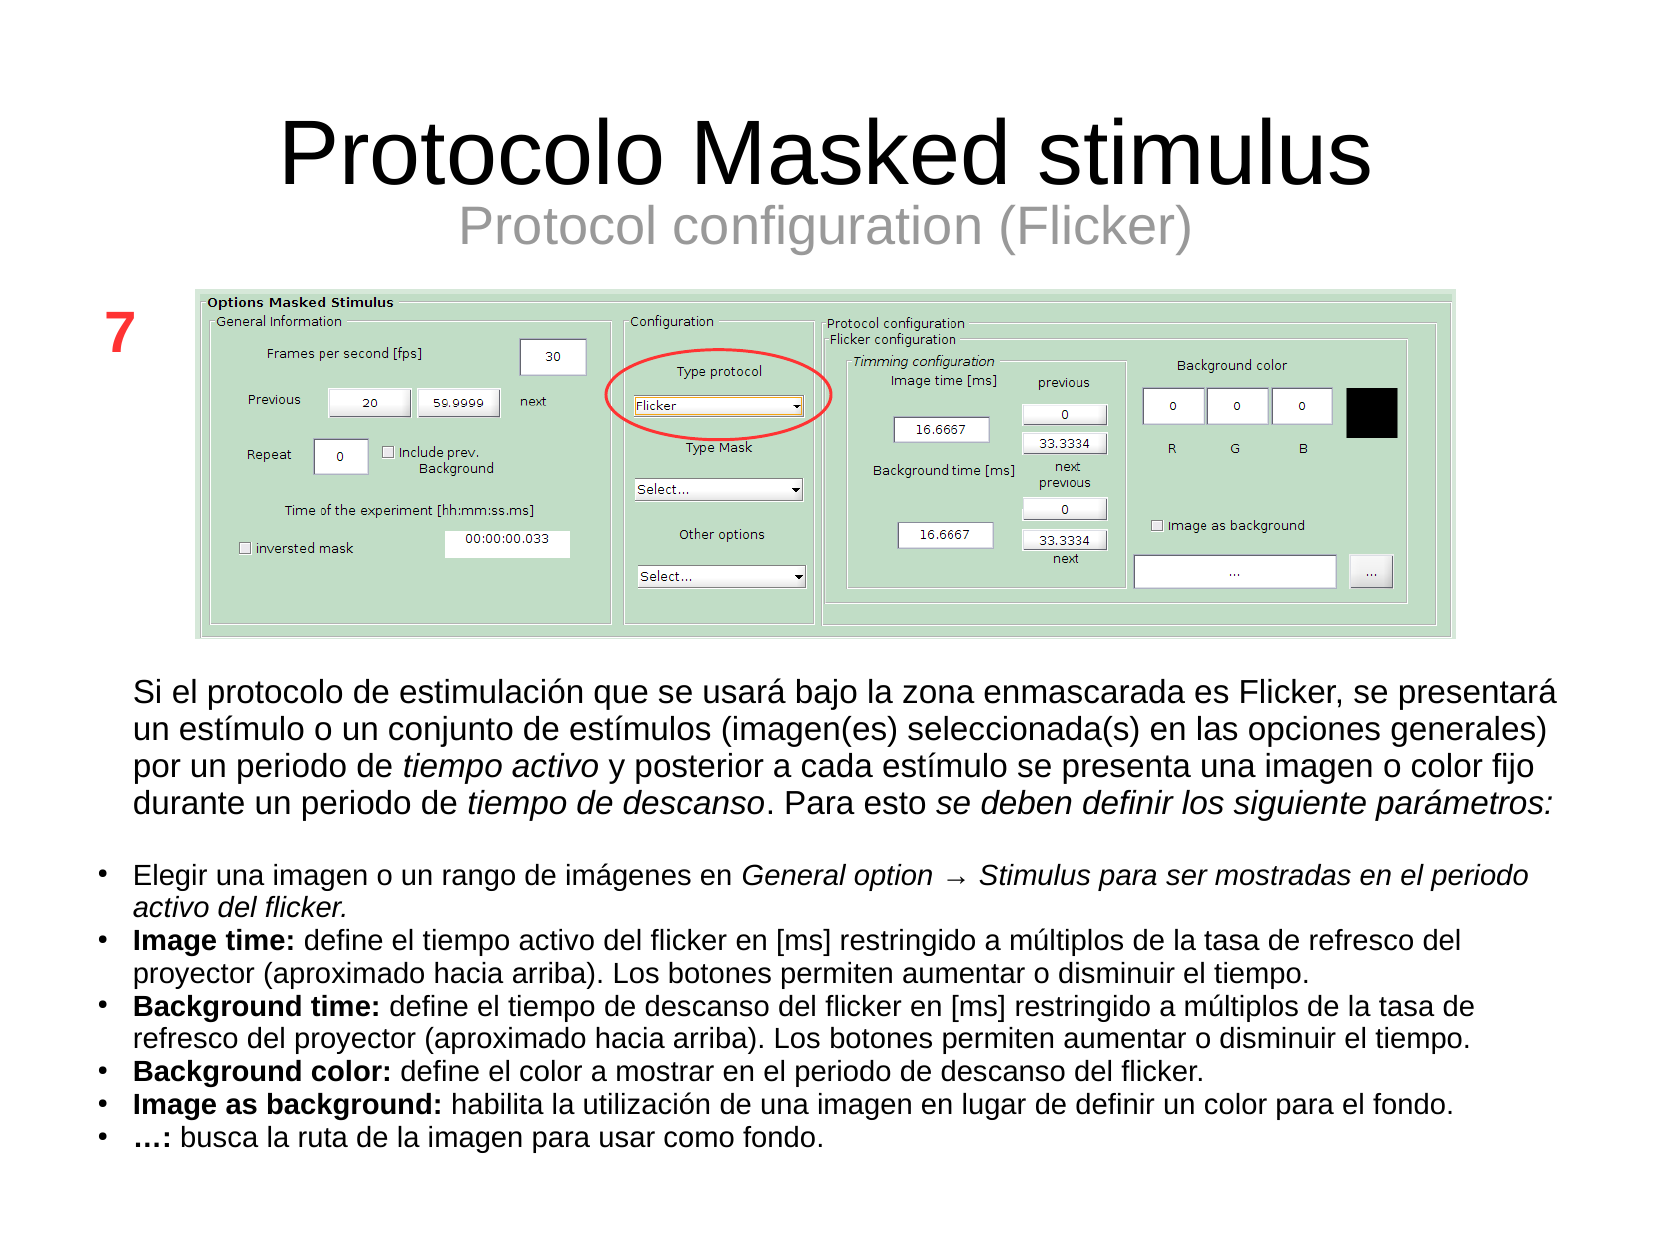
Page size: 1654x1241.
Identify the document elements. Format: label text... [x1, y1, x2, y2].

text_box Si el protocolo de estimulación que se usará bajo la zona enmascarada es Flicker, se presentará un estímulo o un conjunto de estímulos (imagen(es) seleccionada(s) en las opciones generales) por un periodo de tiempo activo y posterior a cada estímulo se presenta una imagen o color fijo durante un periodo de tiempo de descanso. Para esto se deben definir los siguiente parámetros: Elegir una imagen o un rango de imágenes en General option → Stimulus para ser mostradas en el periodo activo del flicker. Image time: define el tiempo activo del flicker en [ms] restringido a múltiplos de la tasa de refresco del proyector (aproximado hacia arriba). Los botones permiten aumentar o disminuir el tiempo. Background time: define el tiempo de descanso del flicker en [ms] restringido a múltiplos de la tasa de refresco del proyector (aproximado hacia arriba). Los botones permiten aumentar o disminuir el tiempo. Background color: define el color a mostrar en el periodo de descanso del flicker. Image as background: habilita la utilización de una imagen en lugar de definir un color para el fondo. …: busca la ruta de la imagen para usar como fondo. [82, 665, 1576, 1196]
text_box 7 [90, 292, 151, 373]
picture [195, 289, 1456, 639]
title Protocol configuration (Flicker) [82, 195, 1571, 257]
title Protocolo Masked stimulus [82, 49, 1571, 195]
